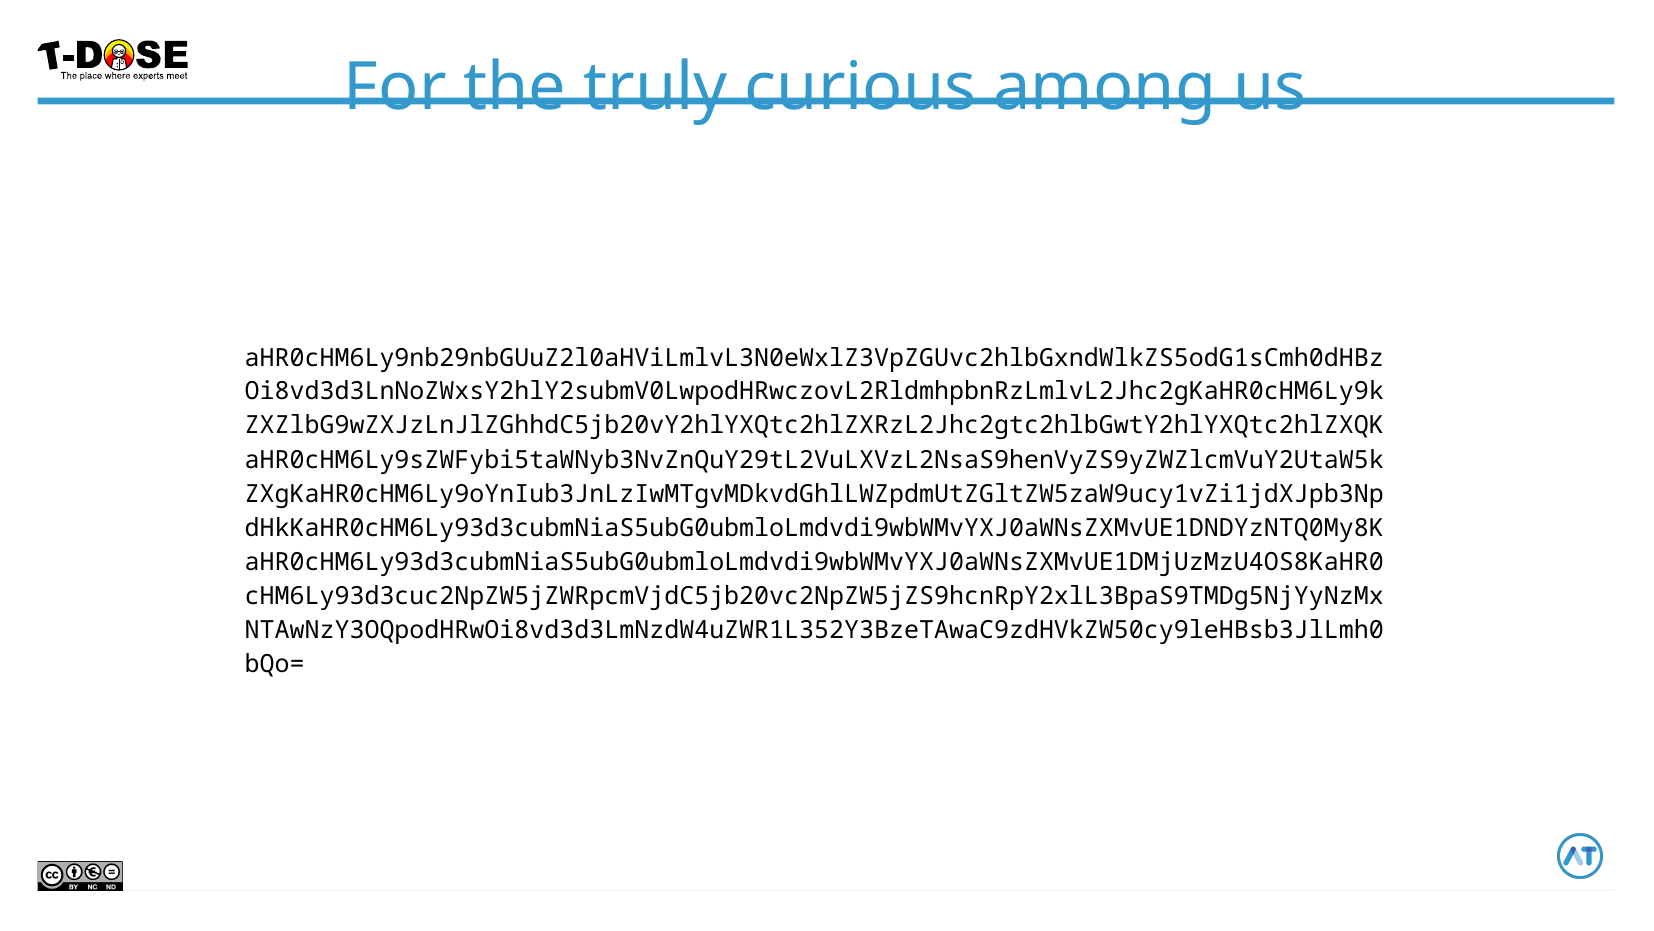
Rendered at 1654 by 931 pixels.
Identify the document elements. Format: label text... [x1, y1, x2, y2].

picture [1557, 833, 1603, 879]
text_box aHR0cHM6Ly9nb29nbGUuZ2l0aHViLmlvL3N0eWxlZ3VpZGUvc2hlbGxndWlkZS5odG1sCmh0dHBz Oi8vd3d3LnNoZWxsY2hlY2submV0LwpodHRwczovL2RldmhpbnRzLmlvL2Jhc2gKaHR0cHM6Ly9k ZXZlbG9wZXJzLnJlZGhhdC5jb20vY2hlYXQtc2hlZXRzL2Jhc2gtc2hlbGwtY2hlYXQtc2hlZXQK aHR0cHM6Ly9sZWFybi5taWNyb3NvZnQuY29tL2VuLXVzL2NsaS9henVyZS9yZWZlcmVuY2UtaW5k ZXgKaHR0cHM6Ly9oYnIub3JnLzIwMTgvMDkvdGhlLWZpdmUtZGltZW5zaW9ucy1vZi1jdXJpb3Np dHkKaHR0cHM6Ly93d3cubmNiaS5ubG0ubmloLmdvdi9wbWMvYXJ0aWNsZXMvUE1DNDYzNTQ0My8K aHR0cHM6Ly93d3cubmNiaS5ubG0ubmloLmdvdi9wbWMvYXJ0aWNsZXMvUE1DMjUzMzU4OS8KaHR0 cHM6Ly93d3cuc2NpZW5jZWRpcmVjdC5jb20vc2NpZW5jZS9hcnRpY2xlL3BpaS9TMDg5NjYyNzMx NTAwNzY3OQpodHRwOi8vd3d3LmNzdW4uZWR1L352Y3BzeTAwaC9zdHVkZW50cy9leHBsb3JlLmh0 bQo= [244, 339, 1408, 590]
text_box For the truly curious among us [37, 38, 1615, 106]
picture [37, 861, 123, 891]
